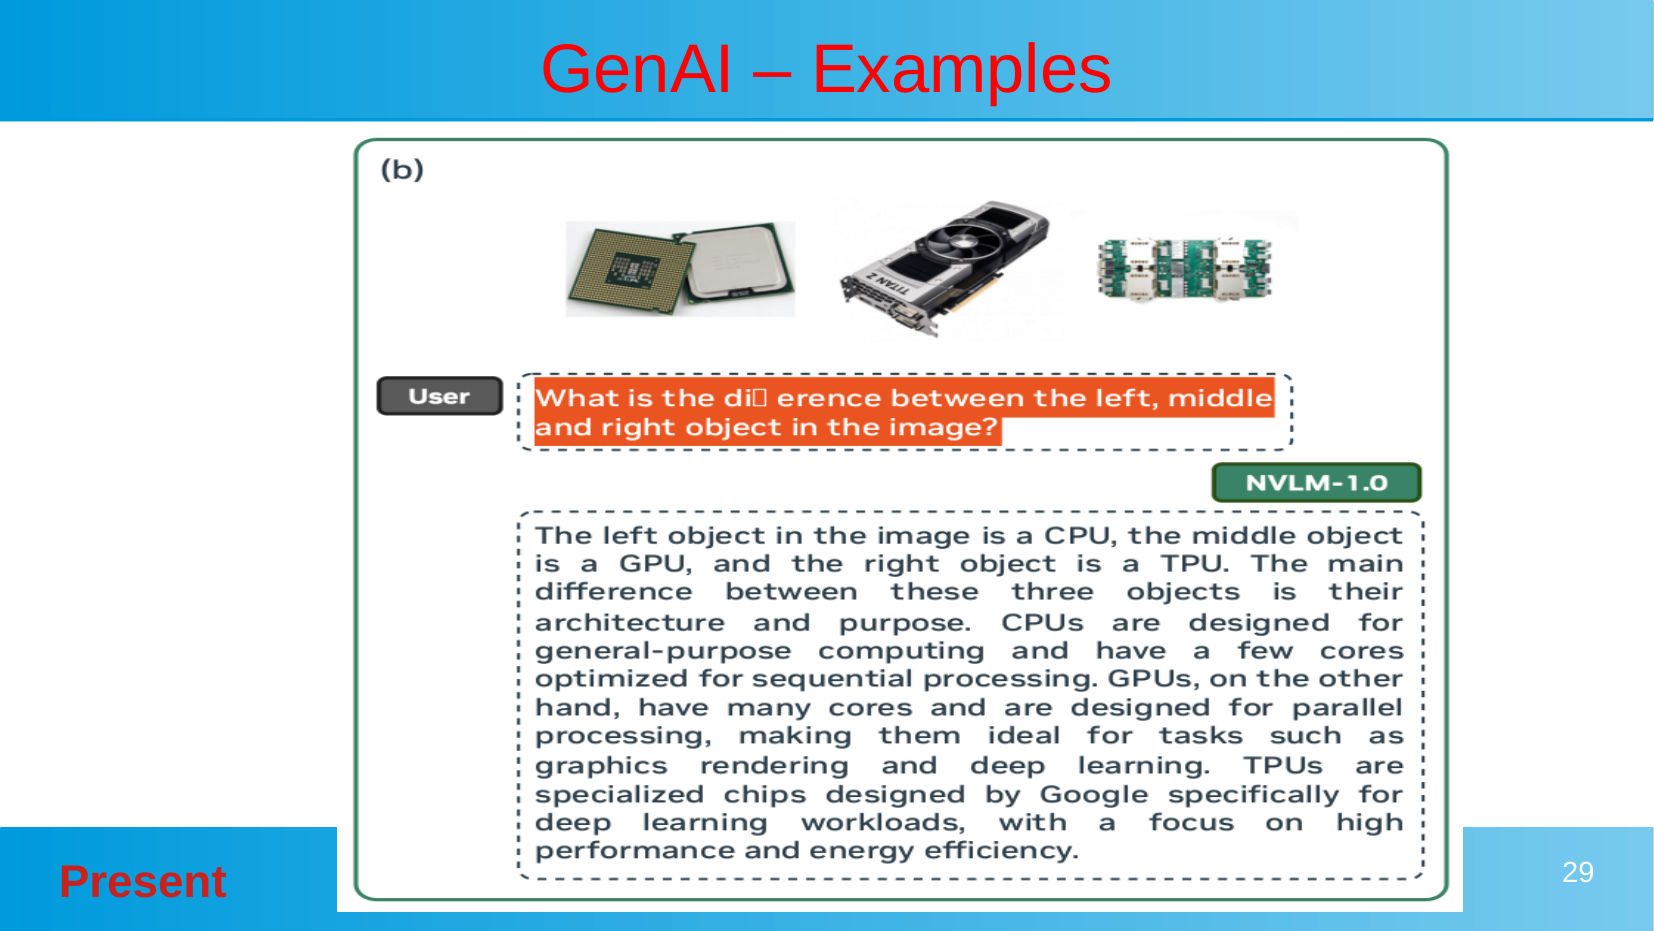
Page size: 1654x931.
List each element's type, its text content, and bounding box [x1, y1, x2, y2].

title GenAI – Examples [59, 29, 1595, 108]
picture [337, 125, 1463, 912]
